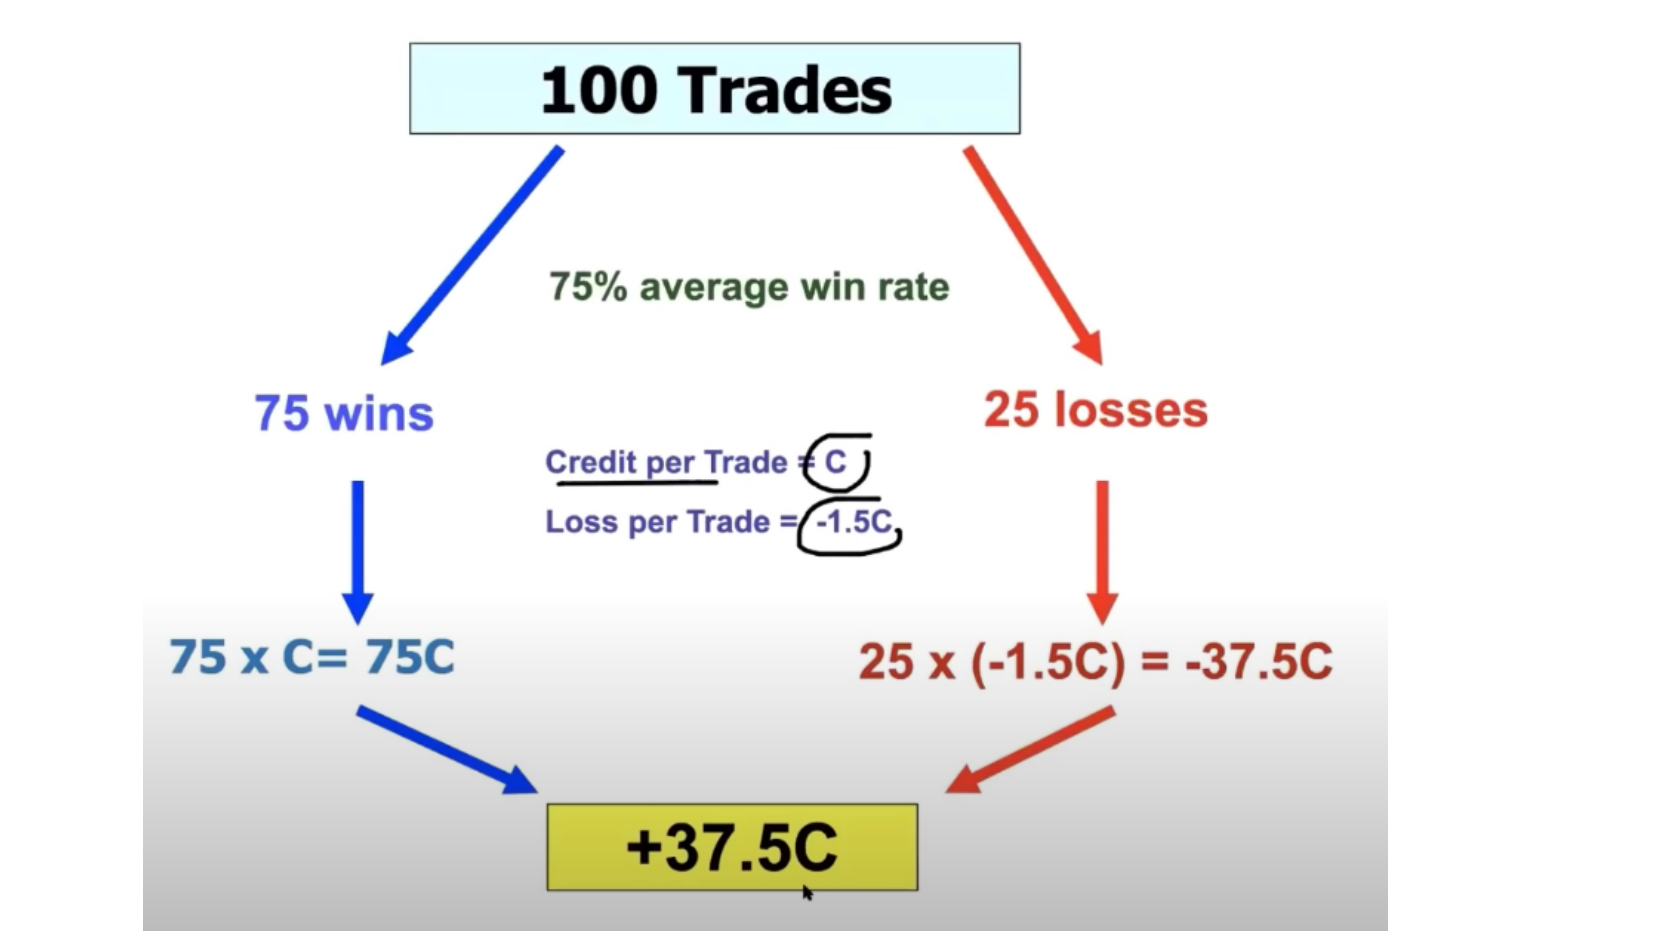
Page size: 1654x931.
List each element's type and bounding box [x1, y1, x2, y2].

picture [143, 0, 1388, 931]
